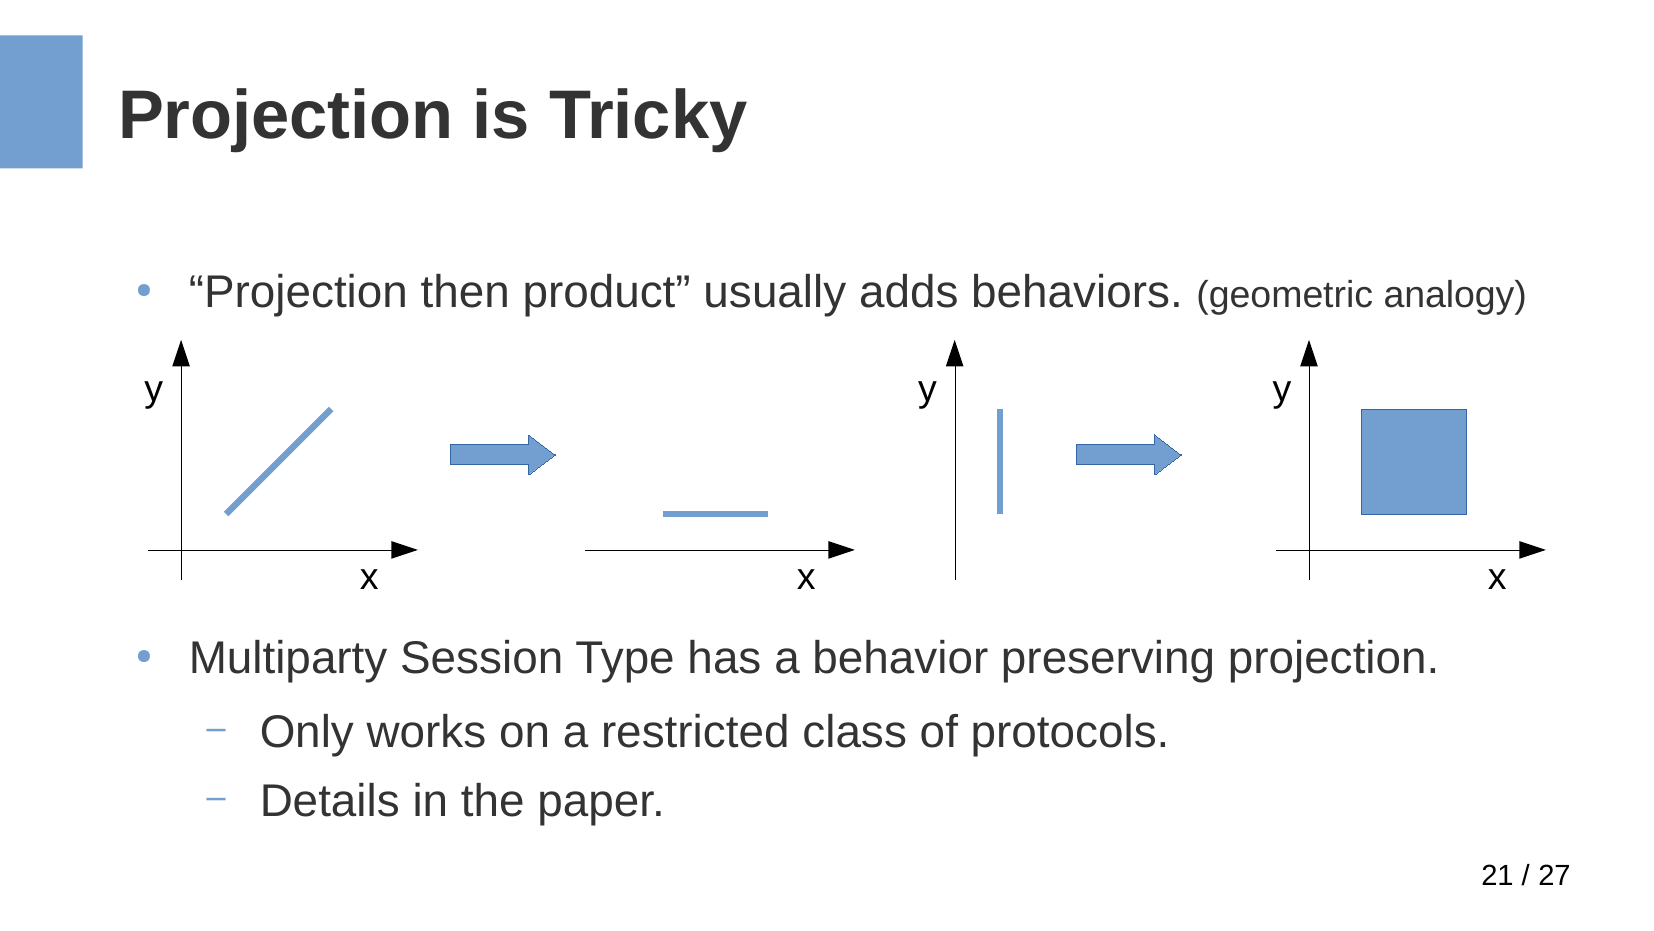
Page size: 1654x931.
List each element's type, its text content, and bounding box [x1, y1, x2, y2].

text_box [1361, 409, 1467, 515]
text_box [450, 435, 556, 475]
text_box [1076, 434, 1182, 475]
text_box y [129, 360, 179, 418]
text_box x [345, 547, 394, 605]
text_box x [782, 547, 831, 605]
list “Projection then product” usually adds behaviors. (geometric analogy) Multiparty Session Type has a behavior preserving projection. Only works on a restricted class of protocols. Details in the paper. [118, 265, 1536, 806]
title Projection is Tricky [118, 37, 1571, 193]
text_box x [1473, 547, 1522, 605]
text_box y [903, 360, 952, 418]
text_box y [1257, 360, 1307, 418]
